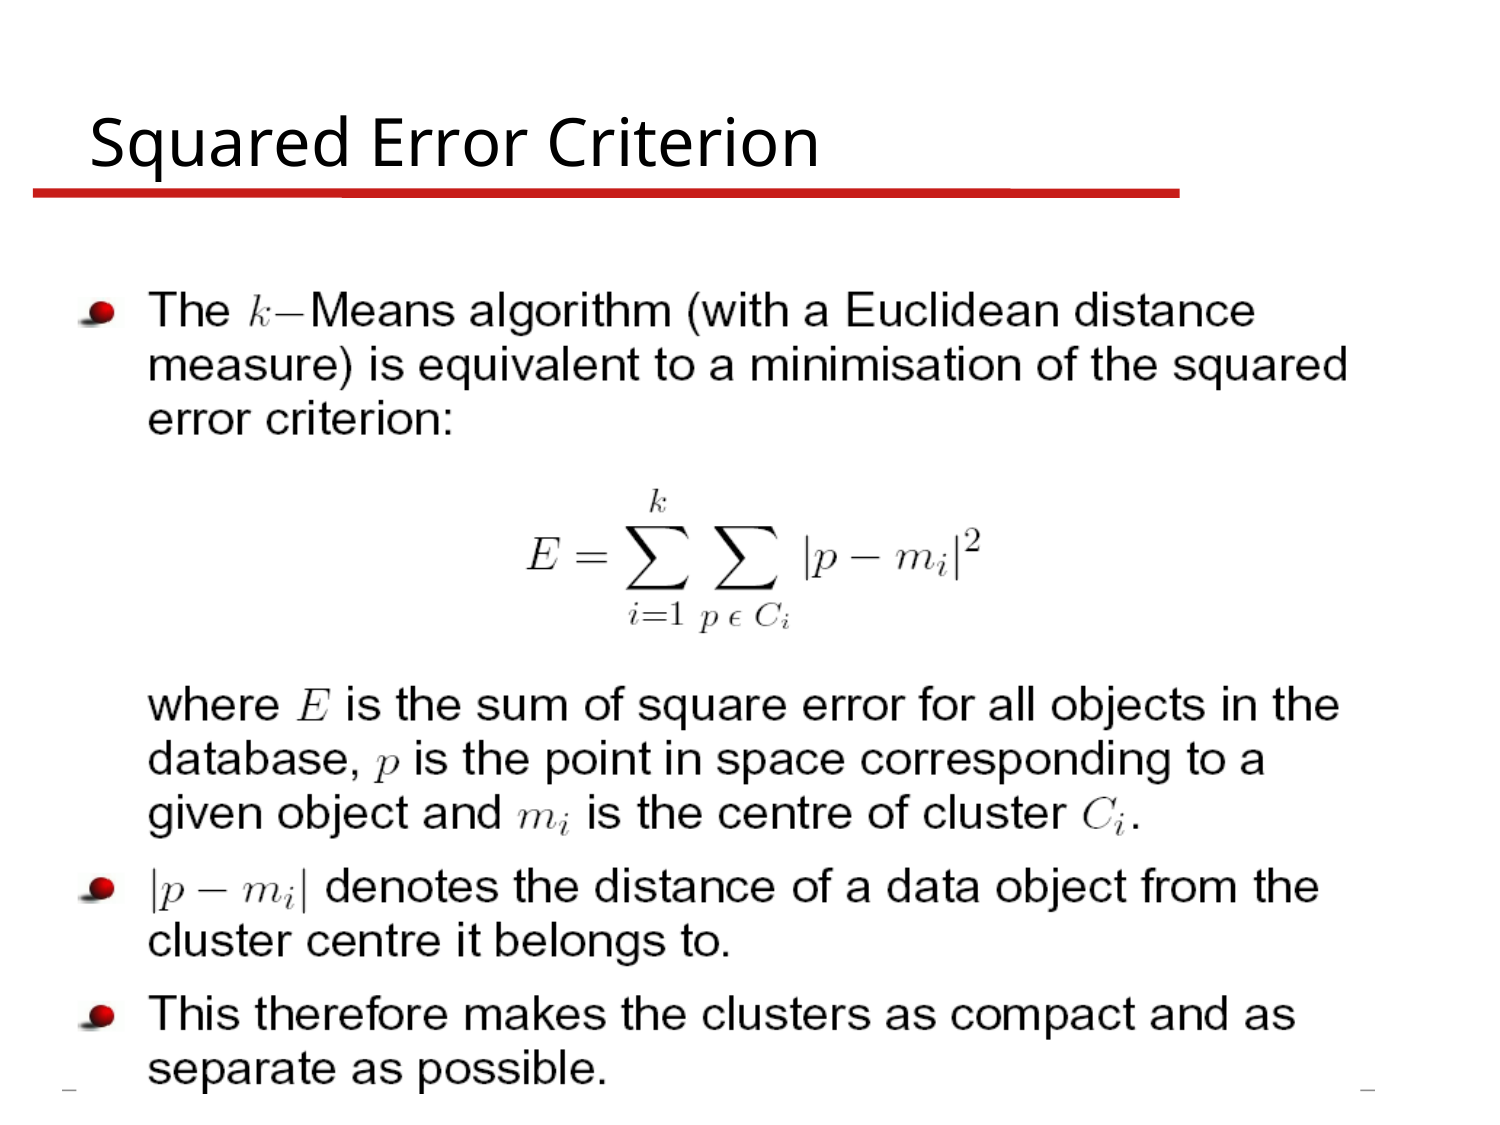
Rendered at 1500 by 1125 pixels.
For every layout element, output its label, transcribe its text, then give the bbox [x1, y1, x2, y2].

text_box Squared Error Criterion [75, 0, 988, 188]
picture [62, 253, 1375, 1094]
